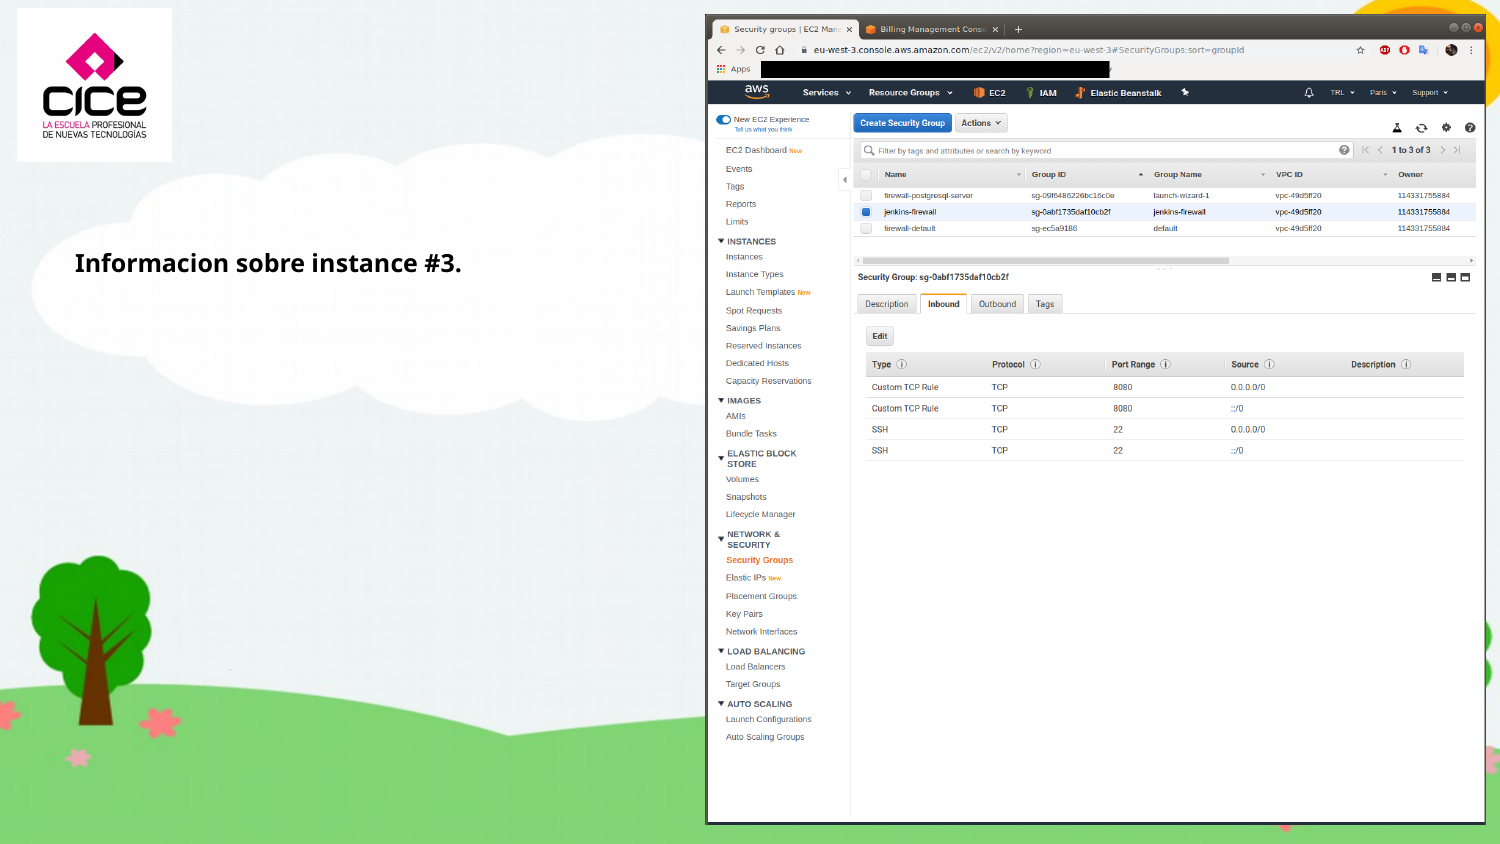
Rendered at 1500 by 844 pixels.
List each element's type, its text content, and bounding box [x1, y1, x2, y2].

title Informacion sobre instance #3. [75, 240, 519, 286]
picture [0, 0, 1500, 844]
